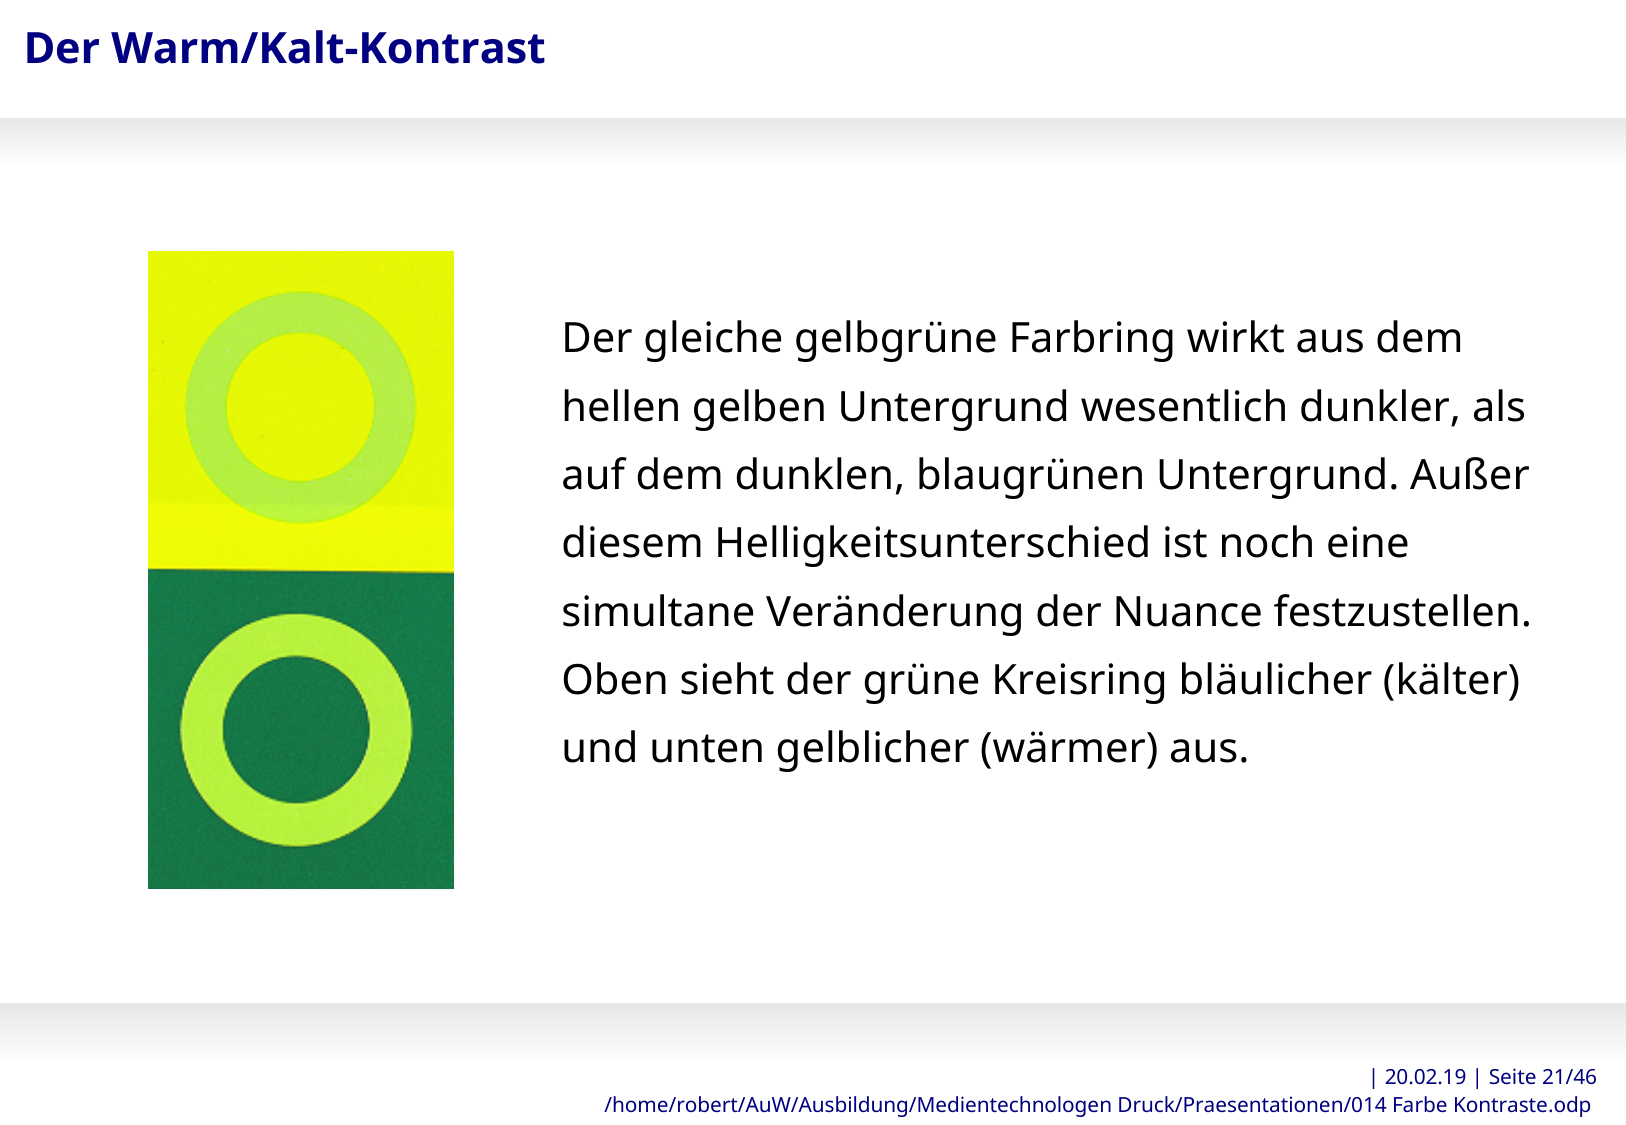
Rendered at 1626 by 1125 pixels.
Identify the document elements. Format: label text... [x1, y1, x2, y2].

list Der gleiche gelbgrüne Farbring wirkt aus dem hellen gelben Untergrund wesentlich dunkler, als auf dem dunklen, blaugrünen Untergrund. Außer diesem Helligkeitsunterschied ist noch eine simultane Veränderung der Nuance festzustellen. Oben sieht der grüne Kreisring bläulicher (kälter) und unten gelblicher (wärmer) aus. [514, 171, 1588, 989]
picture [148, 251, 455, 889]
title Der Warm/Kalt-Kontrast [23, 5, 1600, 154]
